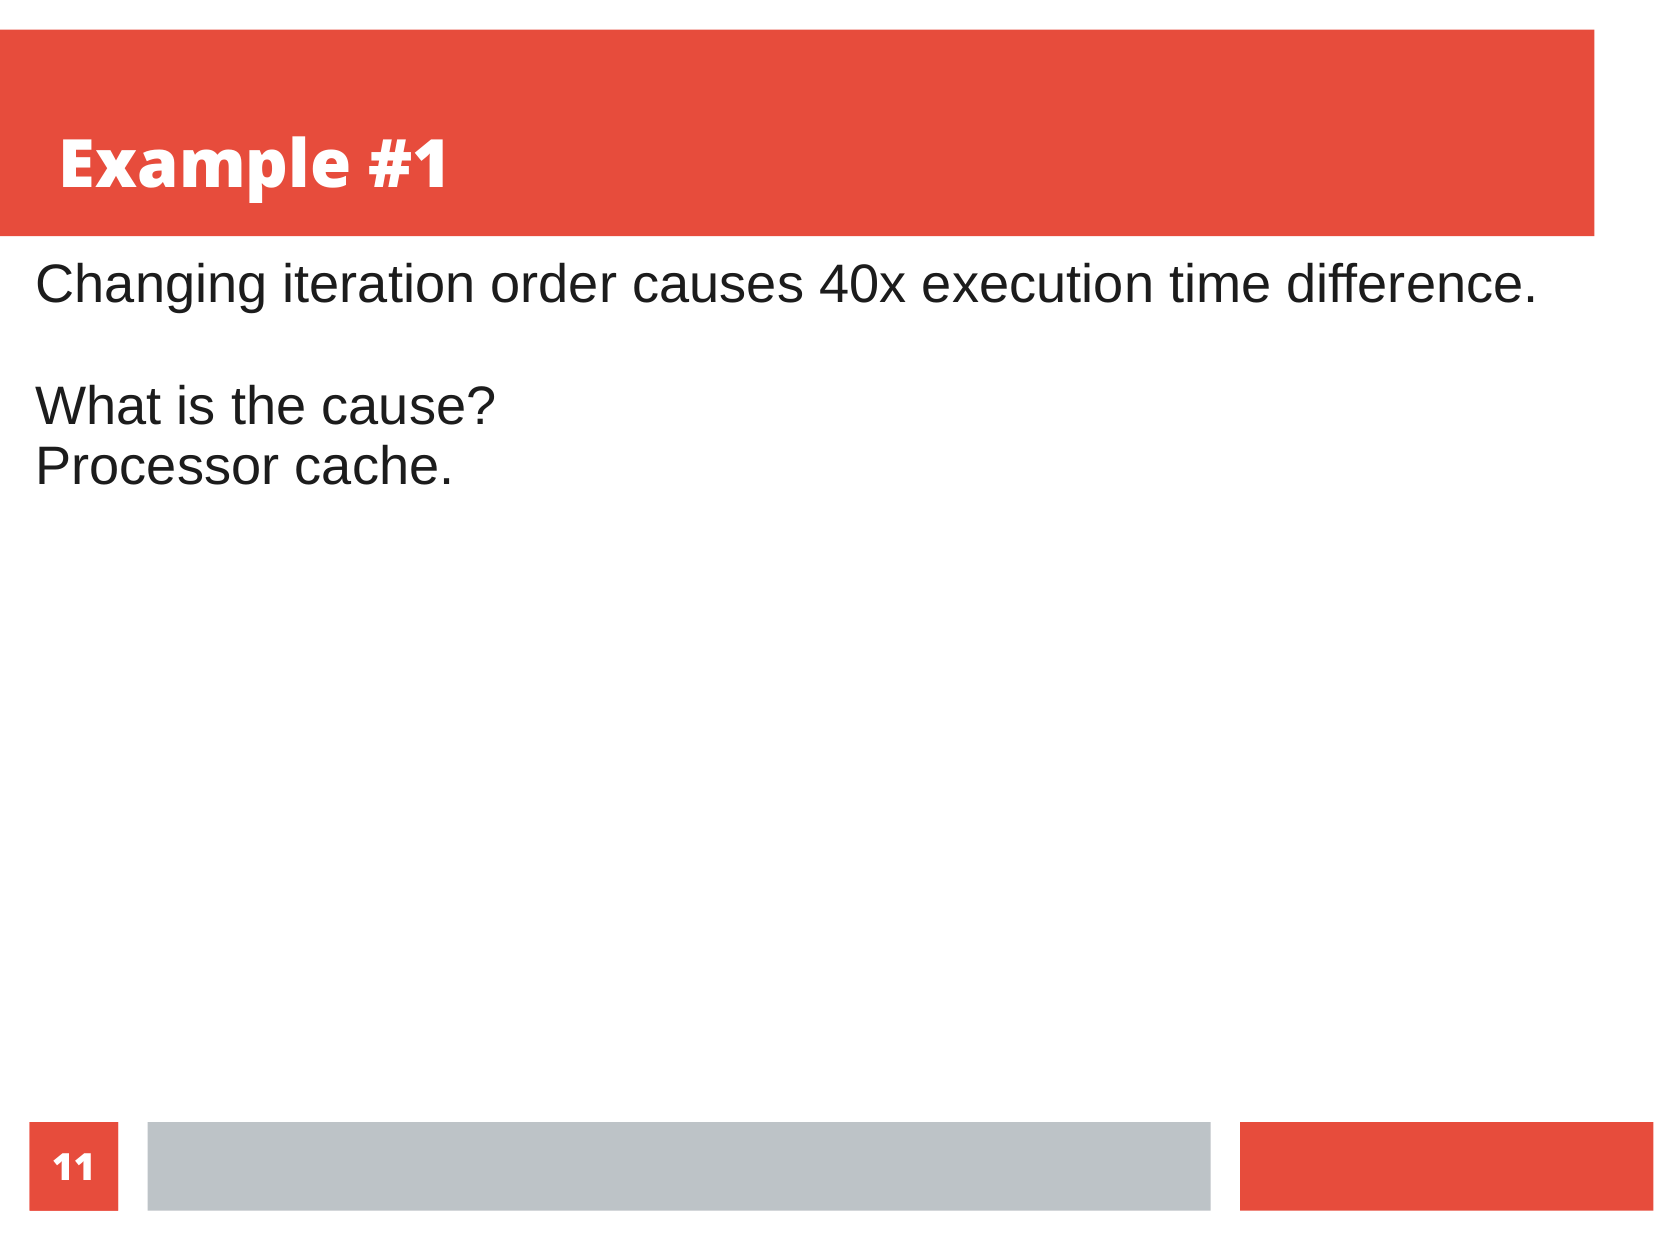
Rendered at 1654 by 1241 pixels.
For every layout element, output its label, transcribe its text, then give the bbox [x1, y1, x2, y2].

title Example #1 [59, 59, 1595, 207]
text_box Changing iteration order causes 40x execution time difference. What is the cause? Processor cache. [35, 253, 1595, 875]
